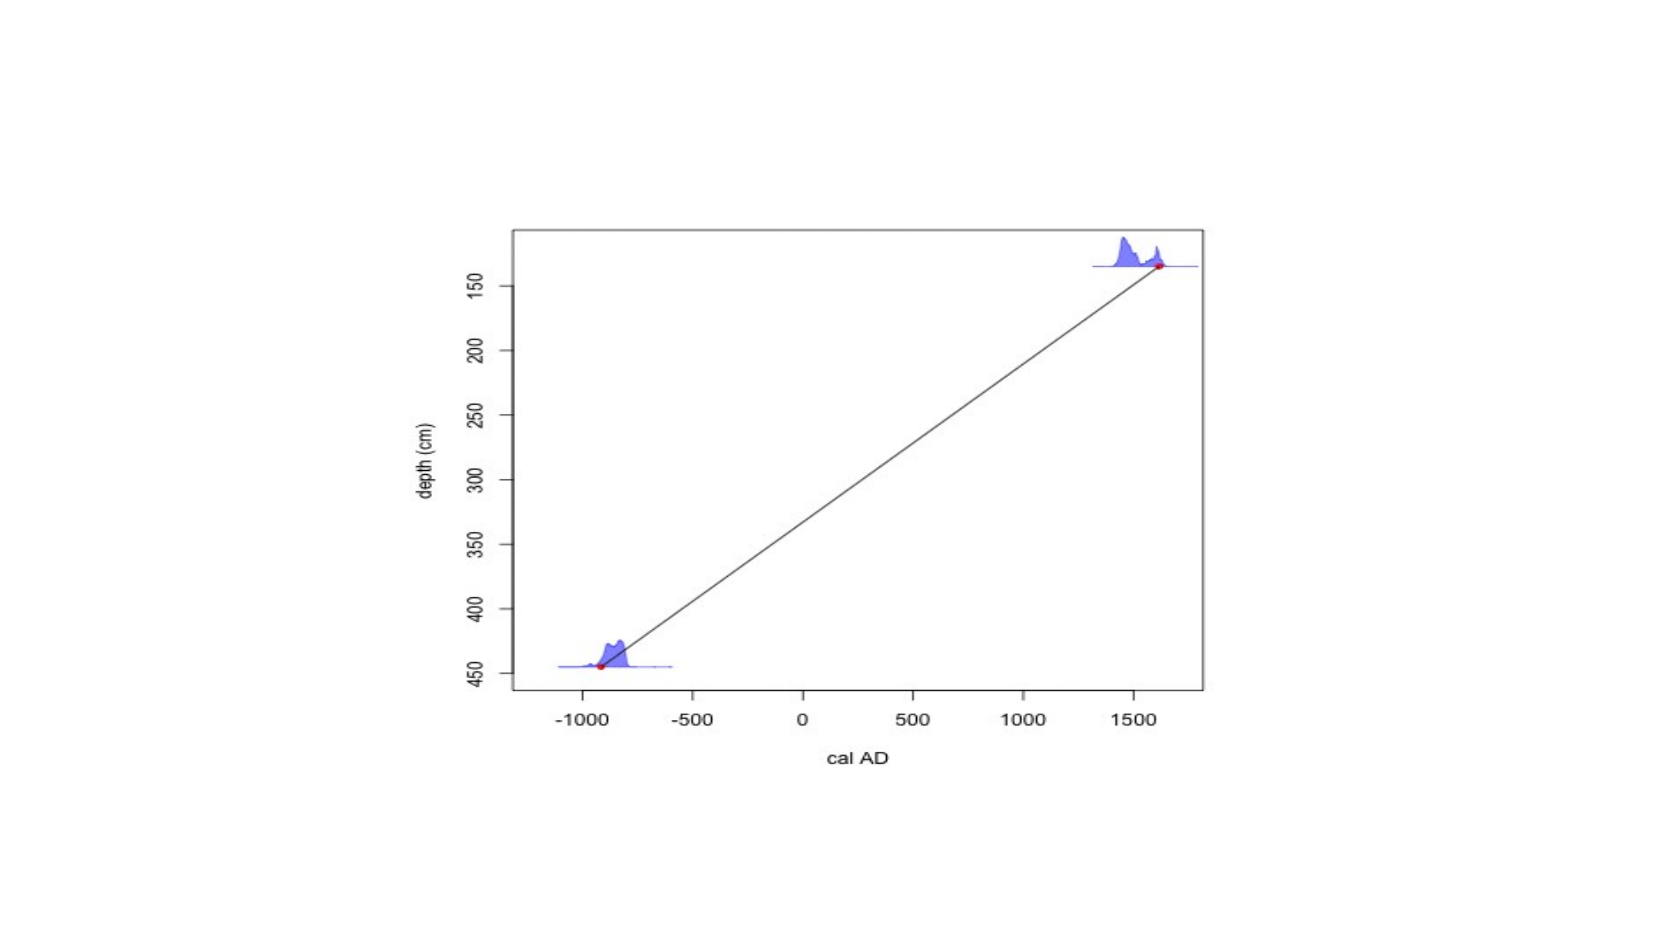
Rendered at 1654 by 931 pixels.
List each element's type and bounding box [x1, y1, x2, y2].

picture [409, 152, 1257, 789]
